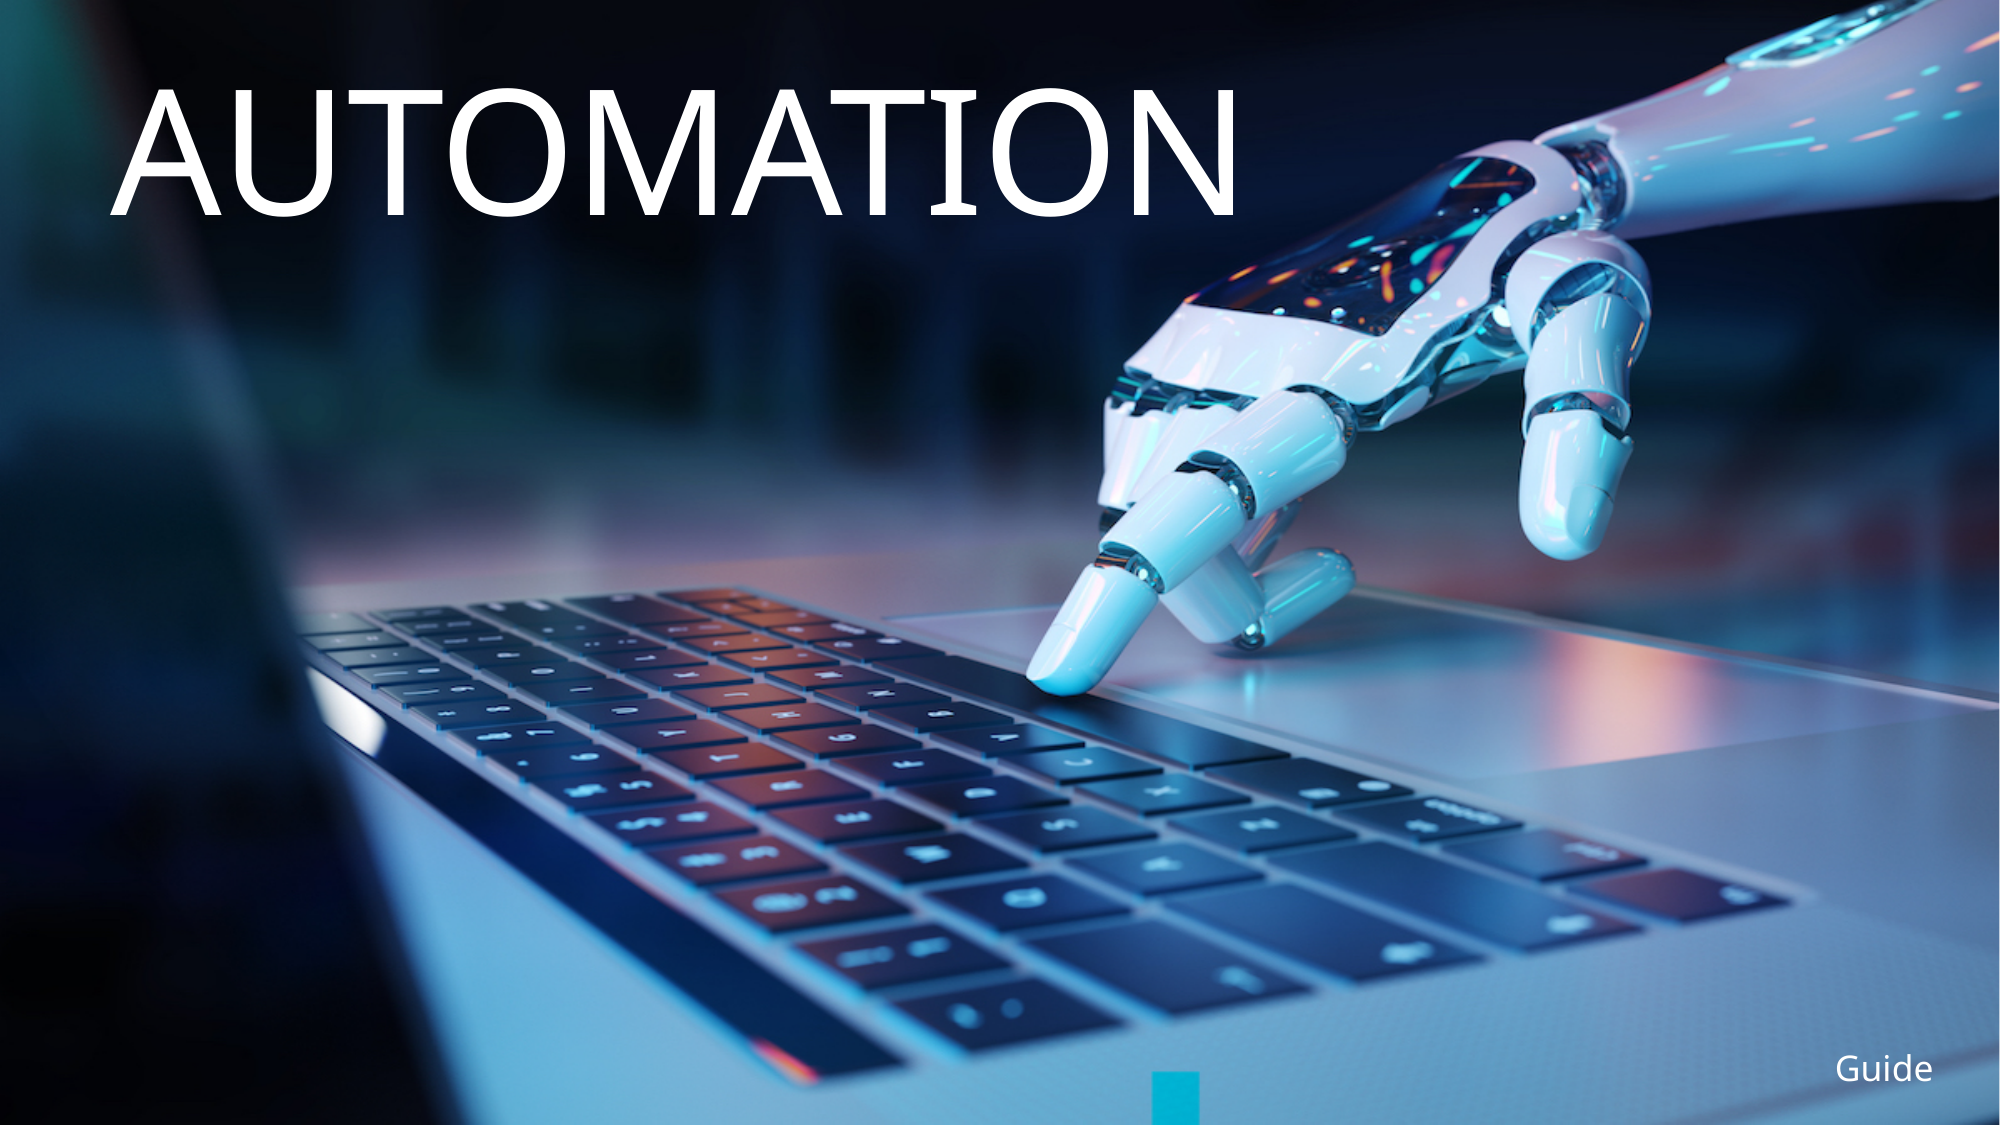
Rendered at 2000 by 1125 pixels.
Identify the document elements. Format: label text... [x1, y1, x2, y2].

title automation [64, 63, 1779, 263]
subtitle Guide [1000, 1029, 1934, 1090]
picture [0, 0, 2000, 1125]
